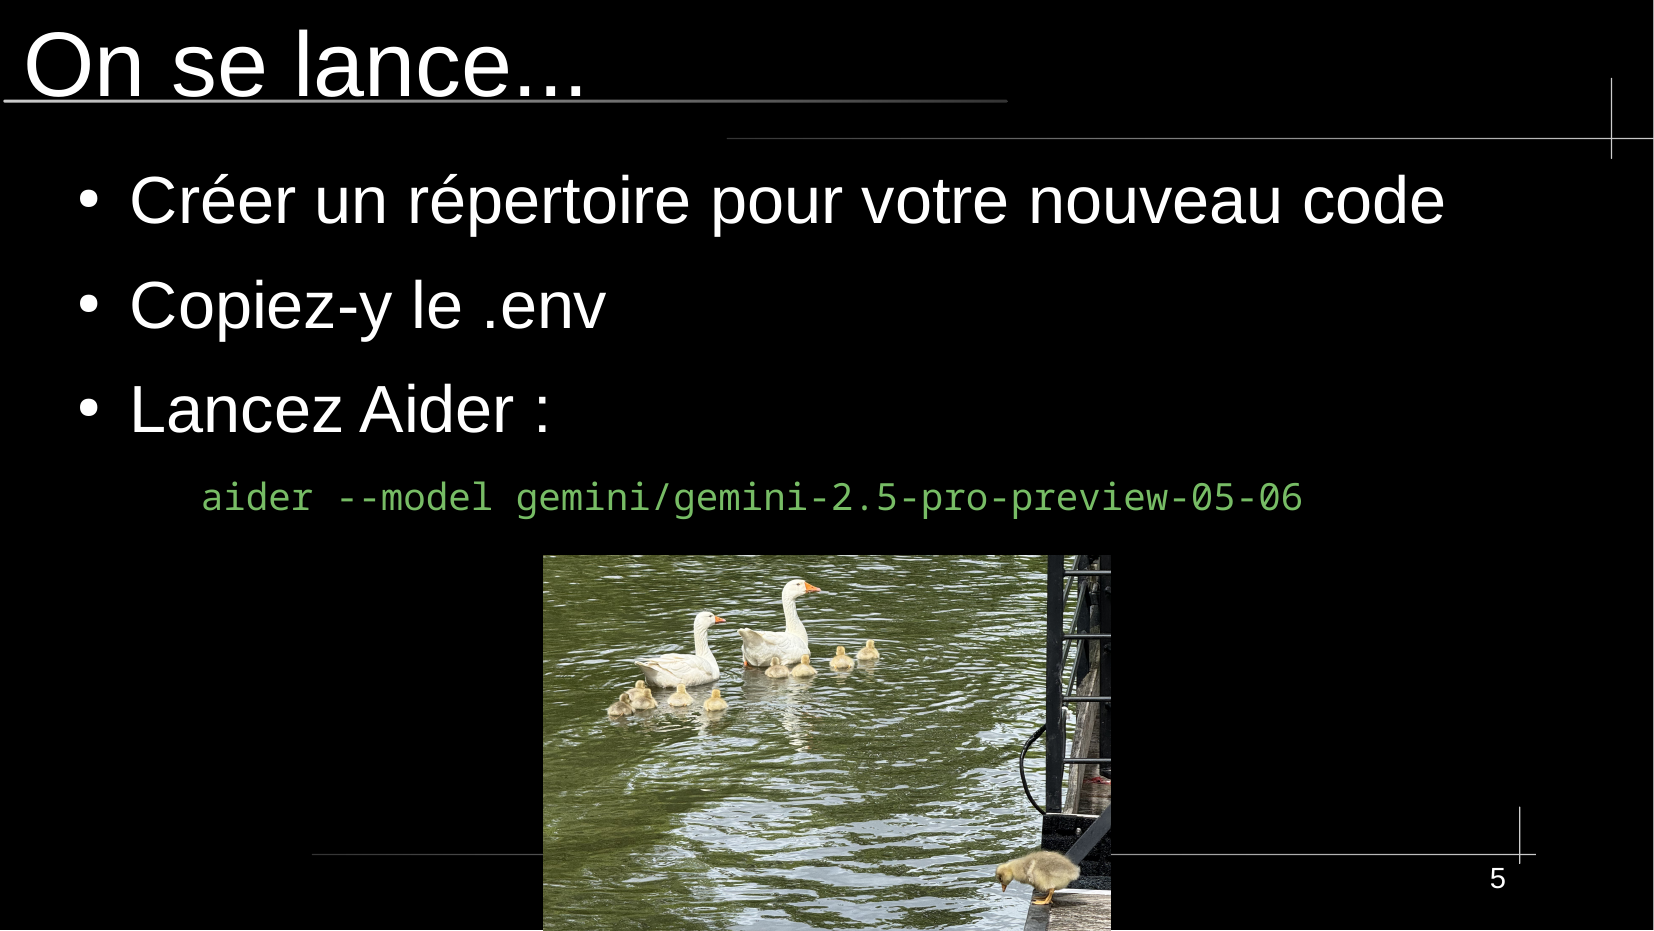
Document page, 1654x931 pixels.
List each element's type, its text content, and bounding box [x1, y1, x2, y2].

list Créer un répertoire pour votre nouveau code Copiez-y le .env Lancez Aider : aider --model gemini/gemini-2.5-pro-preview-05-06 [59, 163, 1548, 703]
title On se lance... [23, 11, 1589, 119]
picture [543, 555, 1111, 931]
